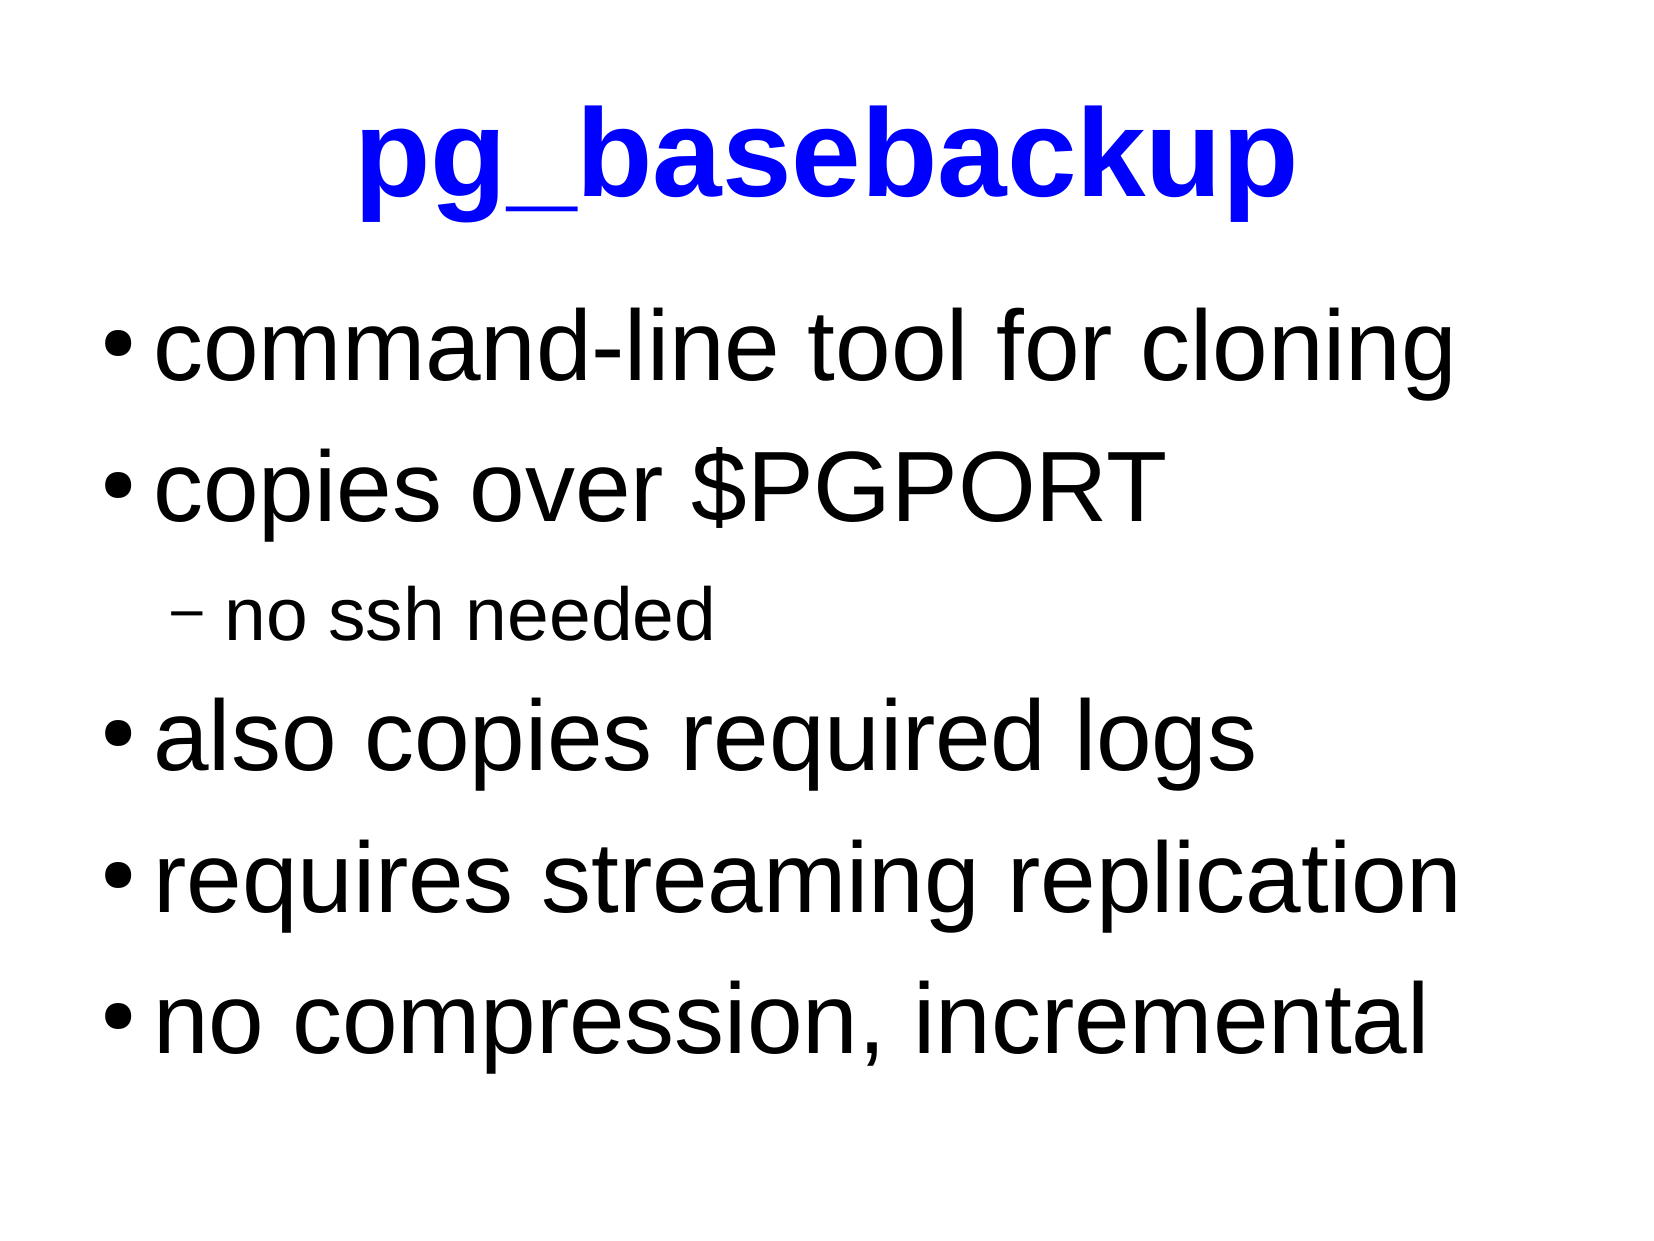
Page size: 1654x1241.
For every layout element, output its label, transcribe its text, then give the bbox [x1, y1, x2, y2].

list command-line tool for cloning copies over $PGPORT no ssh needed also copies required logs requires streaming replication no compression, incremental [82, 290, 1591, 1141]
title pg_basebackup [82, 49, 1571, 257]
